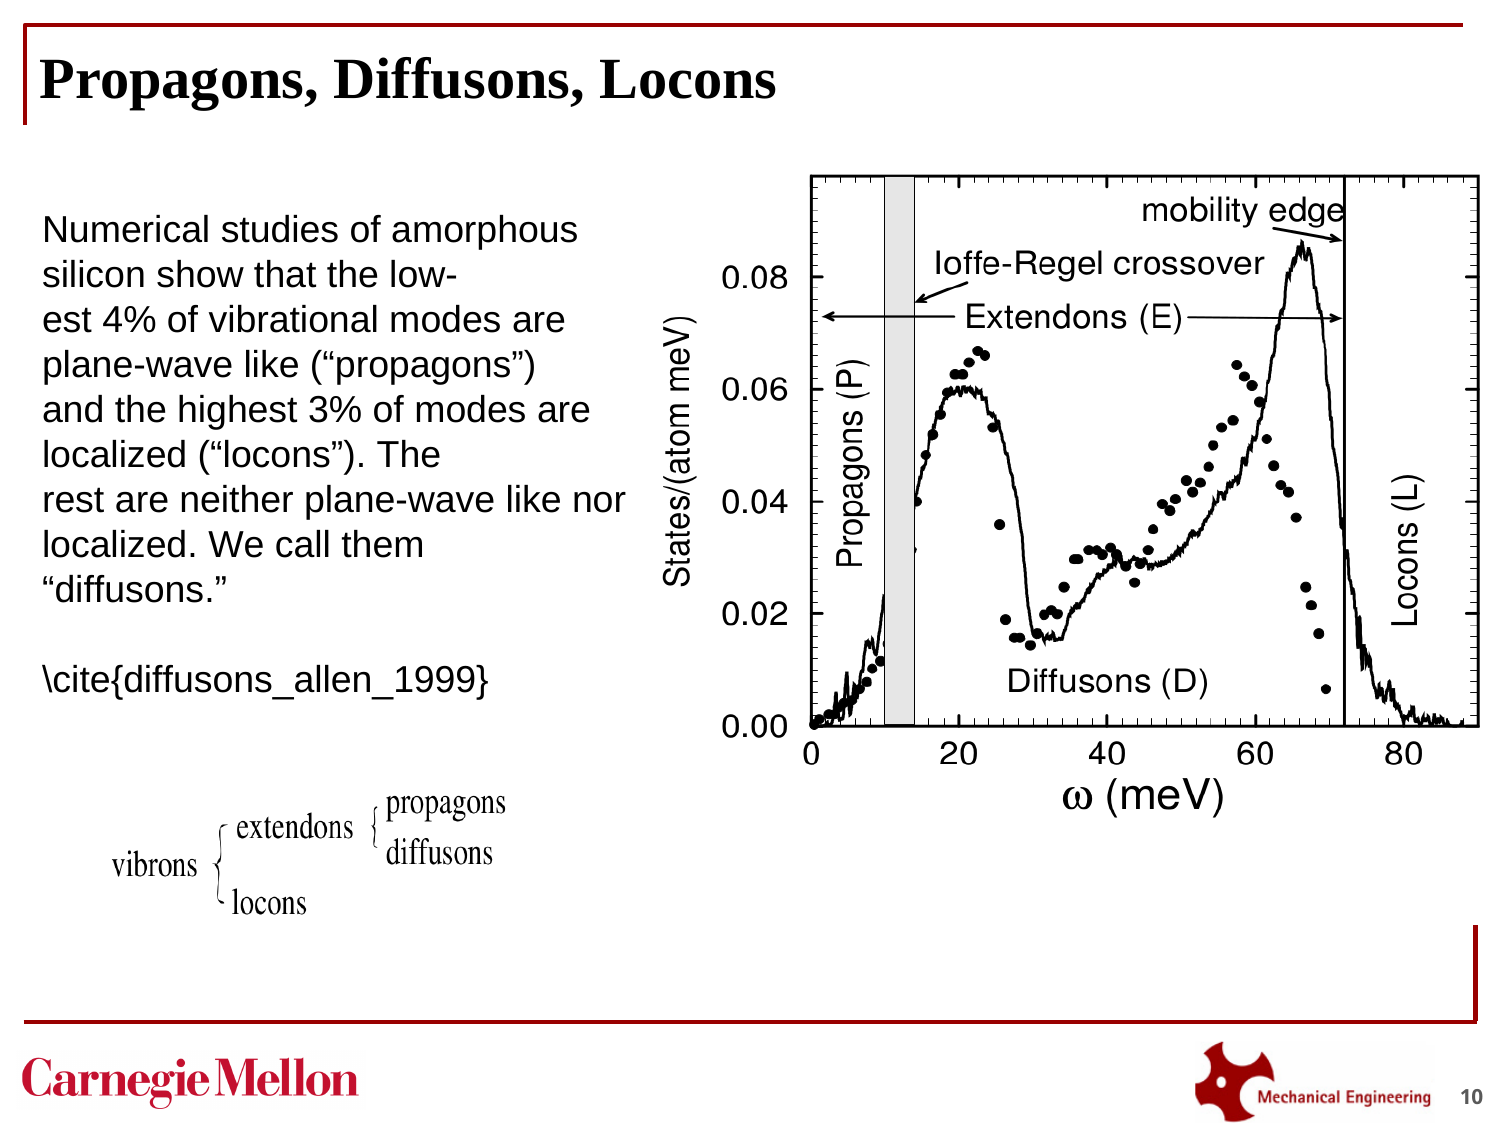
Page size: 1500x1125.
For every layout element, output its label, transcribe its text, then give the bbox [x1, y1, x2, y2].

picture [645, 149, 1494, 826]
picture [98, 765, 510, 931]
text_box Numerical studies of amorphous silicon show that the low- est 4% of vibrational modes are plane-wave like (“propagons”) and the highest 3% of modes are localized (“locons”). The rest are neither plane-wave like nor localized. We call them “diffusons.” \cite{diffusons_allen_1999} [27, 197, 645, 873]
picture [1192, 1034, 1438, 1125]
title Propagons, Diffusons, Locons [24, 24, 1463, 126]
picture [16, 1050, 366, 1110]
